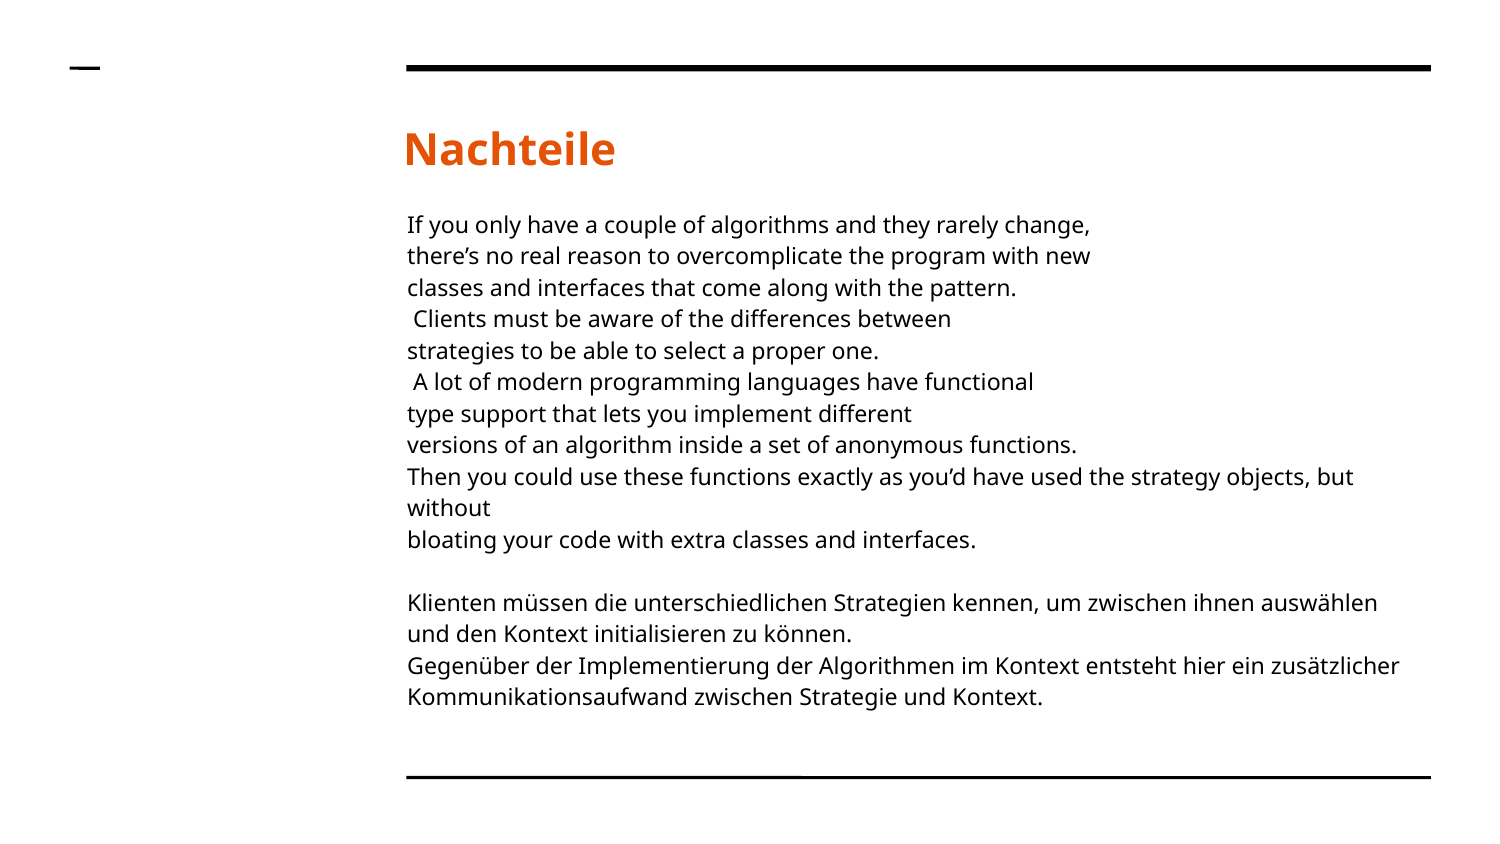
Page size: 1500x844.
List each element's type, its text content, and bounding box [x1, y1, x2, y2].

subtitle If you only have a couple of algorithms and they rarely change, there’s no real reason to overcomplicate the program with new classes and interfaces that come along with the pattern. Clients must be aware of the differences between strategies to be able to select a proper one. A lot of modern programming languages have functional type support that lets you implement different versions of an algorithm inside a set of anonymous functions. Then you could use these functions exactly as you’d have used the strategy objects, but without bloating your code with extra classes and interfaces. Klienten müssen die unterschiedlichen Strategien kennen, um zwischen ihnen auswählen und den Kontext initialisieren zu können. Gegenüber der Implementierung der Algorithmen im Kontext entsteht hier ein zusätzlicher Kommunikationsaufwand zwischen Strategie und Kontext. [392, 193, 1431, 735]
title Nachteile [389, 103, 1428, 194]
